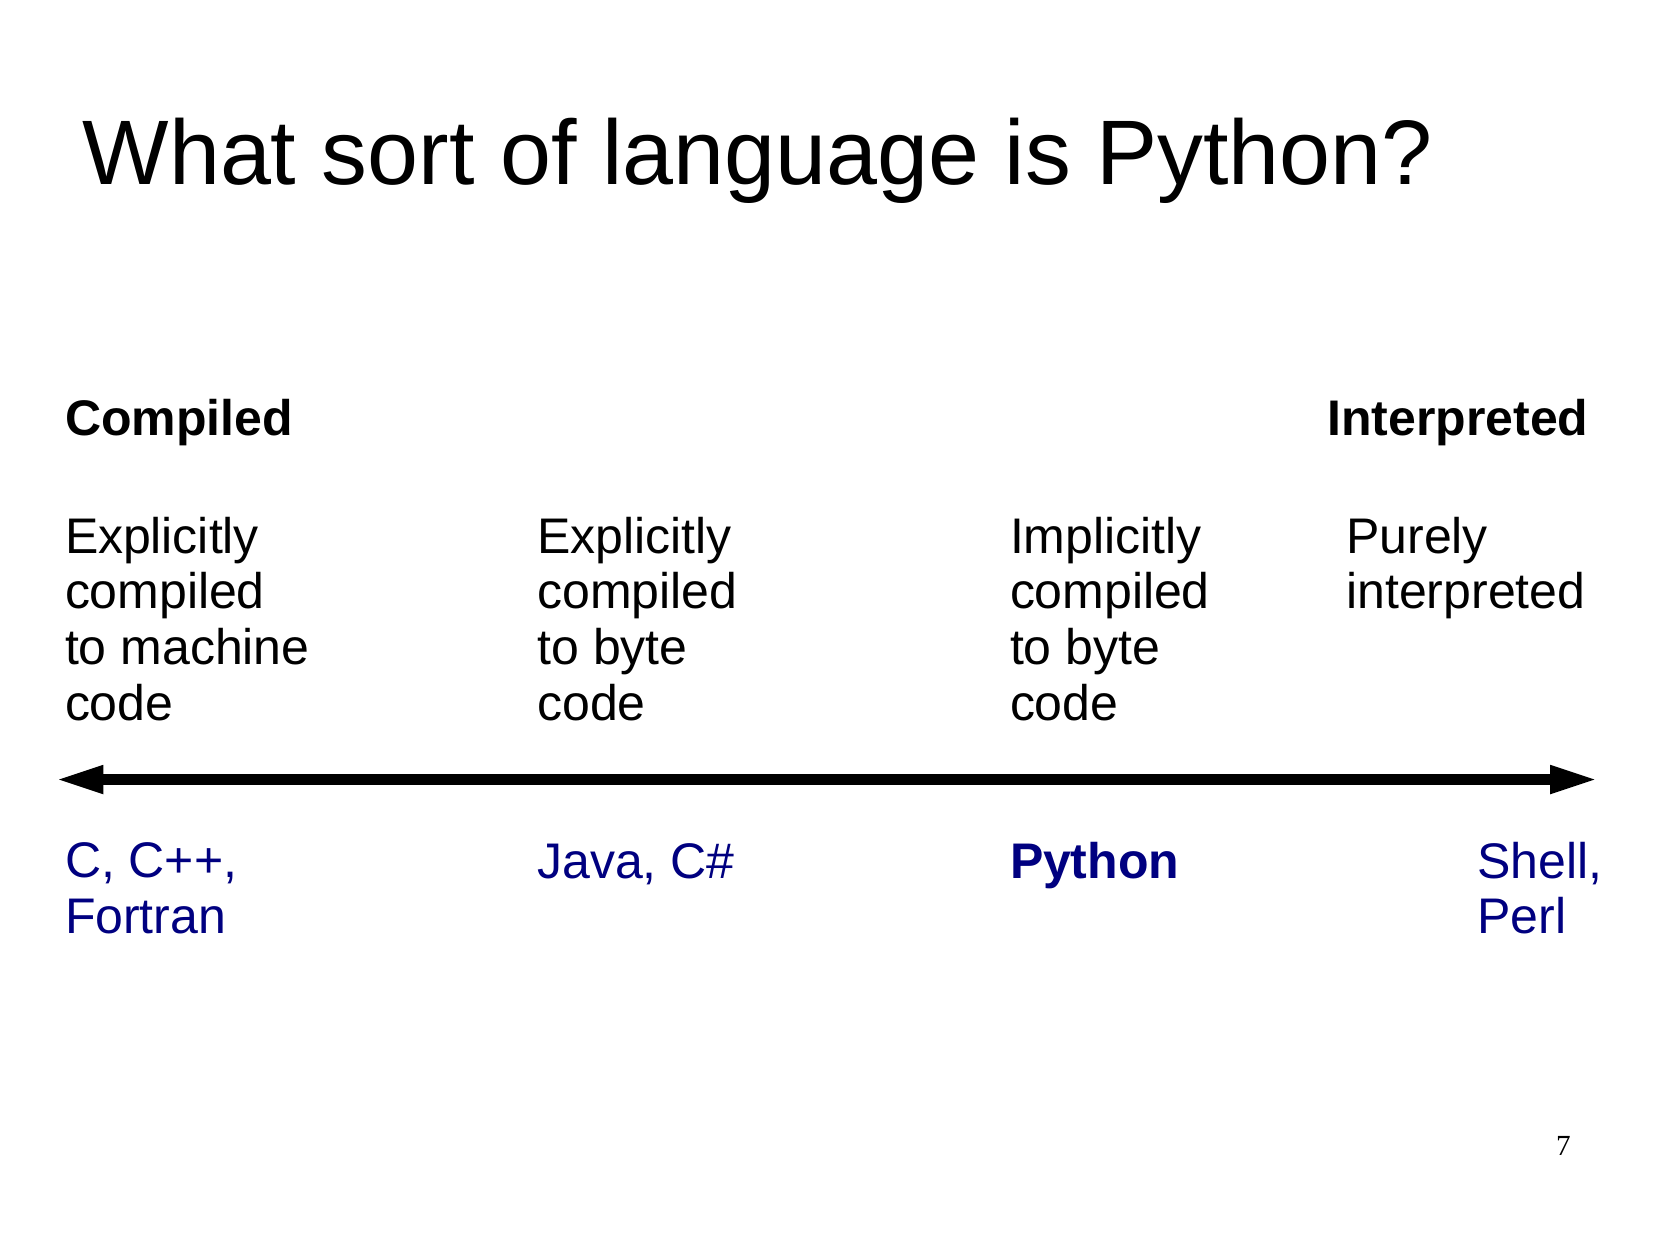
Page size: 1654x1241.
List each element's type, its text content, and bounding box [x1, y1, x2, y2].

title What sort of language is Python? [82, 49, 1571, 257]
text_box Python [1004, 826, 1186, 895]
text_box Shell, Perl [1471, 826, 1609, 951]
text_box Compiled [59, 383, 299, 452]
text_box Java, C# [531, 826, 742, 895]
text_box Purely interpreted [1340, 501, 1592, 626]
text_box Explicitly compiled to machine code [59, 501, 316, 737]
text_box Explicitly compiled to byte code [531, 502, 744, 737]
text_box Interpreted [1321, 383, 1595, 452]
text_box C, C++, Fortran [59, 826, 244, 951]
text_box Implicitly compiled to byte code [1004, 502, 1217, 737]
